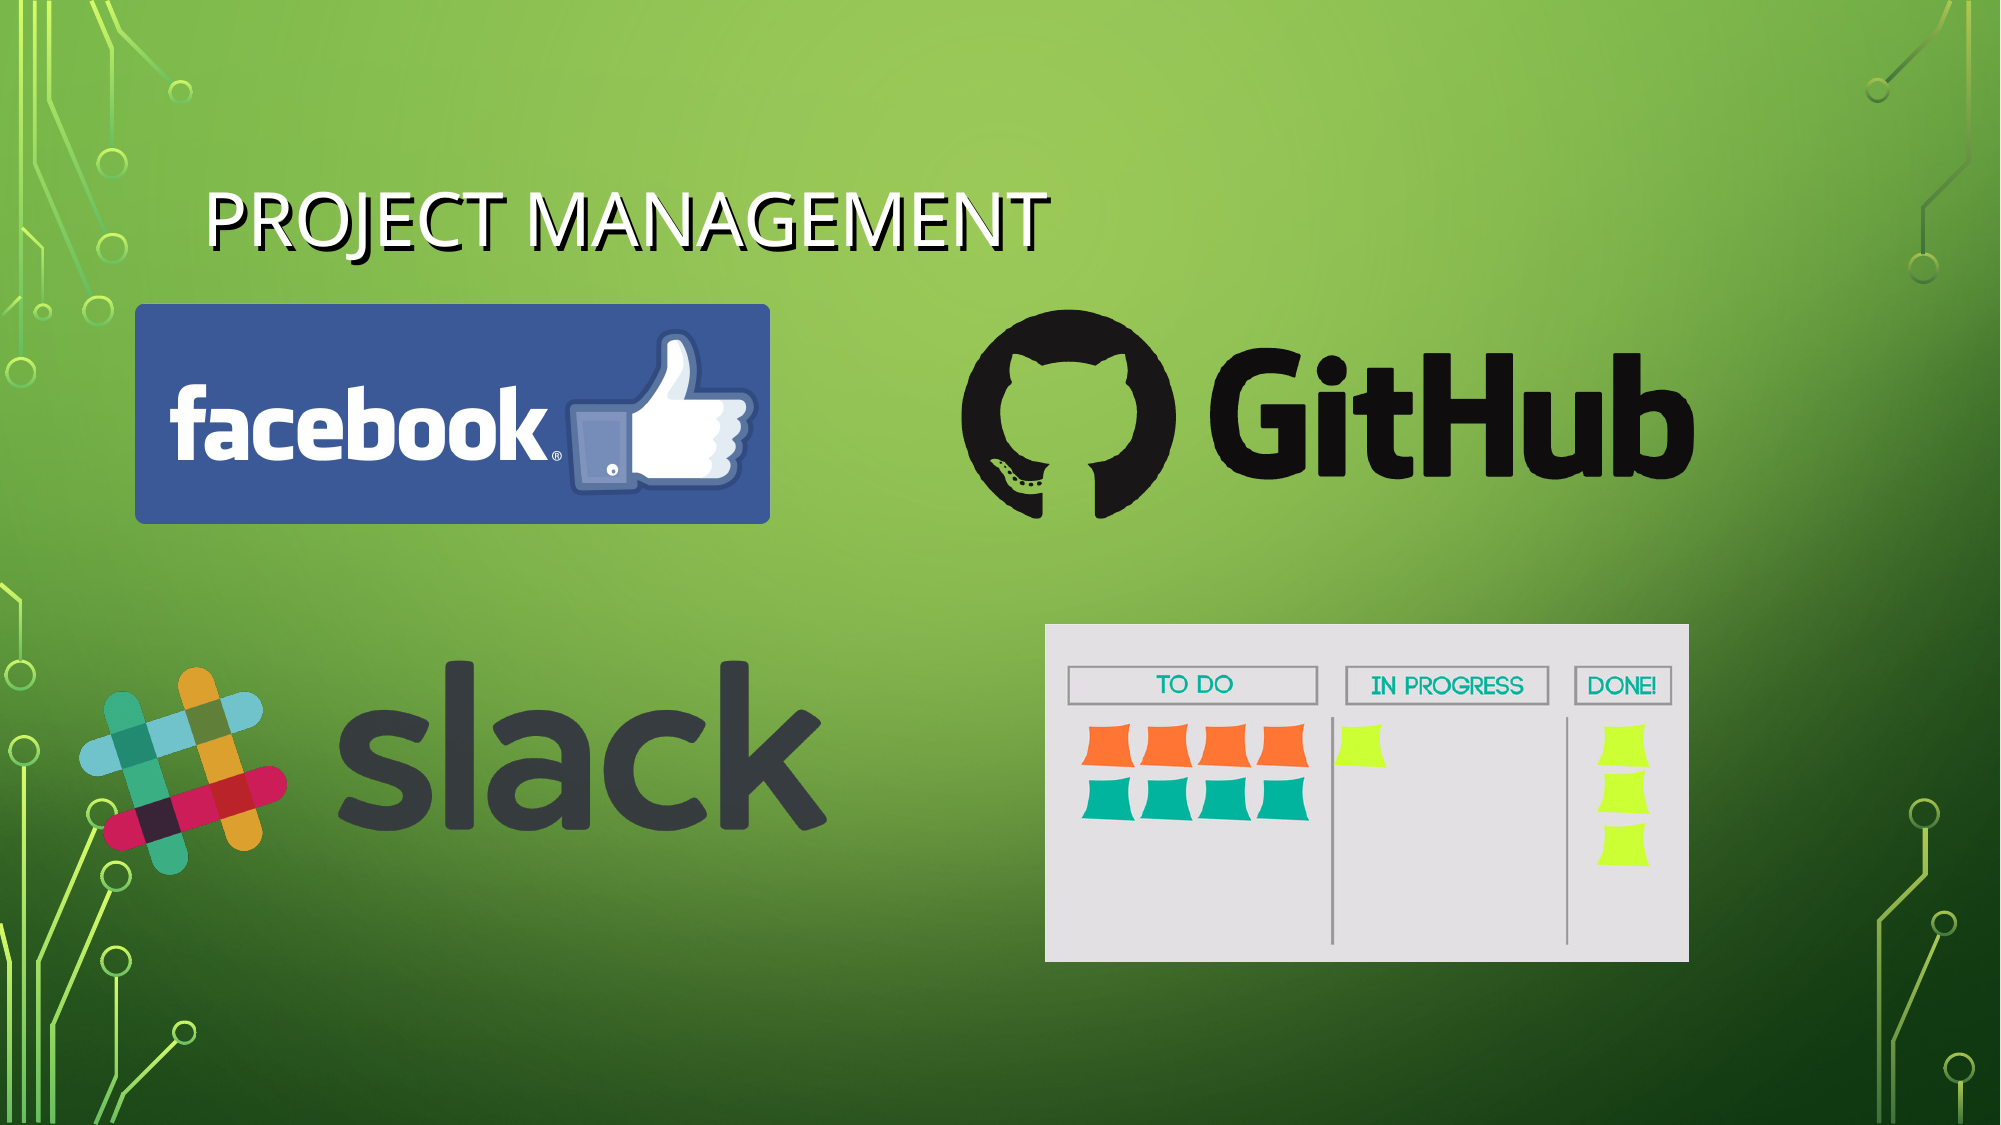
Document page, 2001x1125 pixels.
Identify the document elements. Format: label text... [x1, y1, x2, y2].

picture [130, 300, 775, 528]
picture [79, 660, 827, 875]
picture [842, 234, 1813, 594]
title Project management [187, 101, 1813, 344]
picture [1045, 624, 1689, 962]
